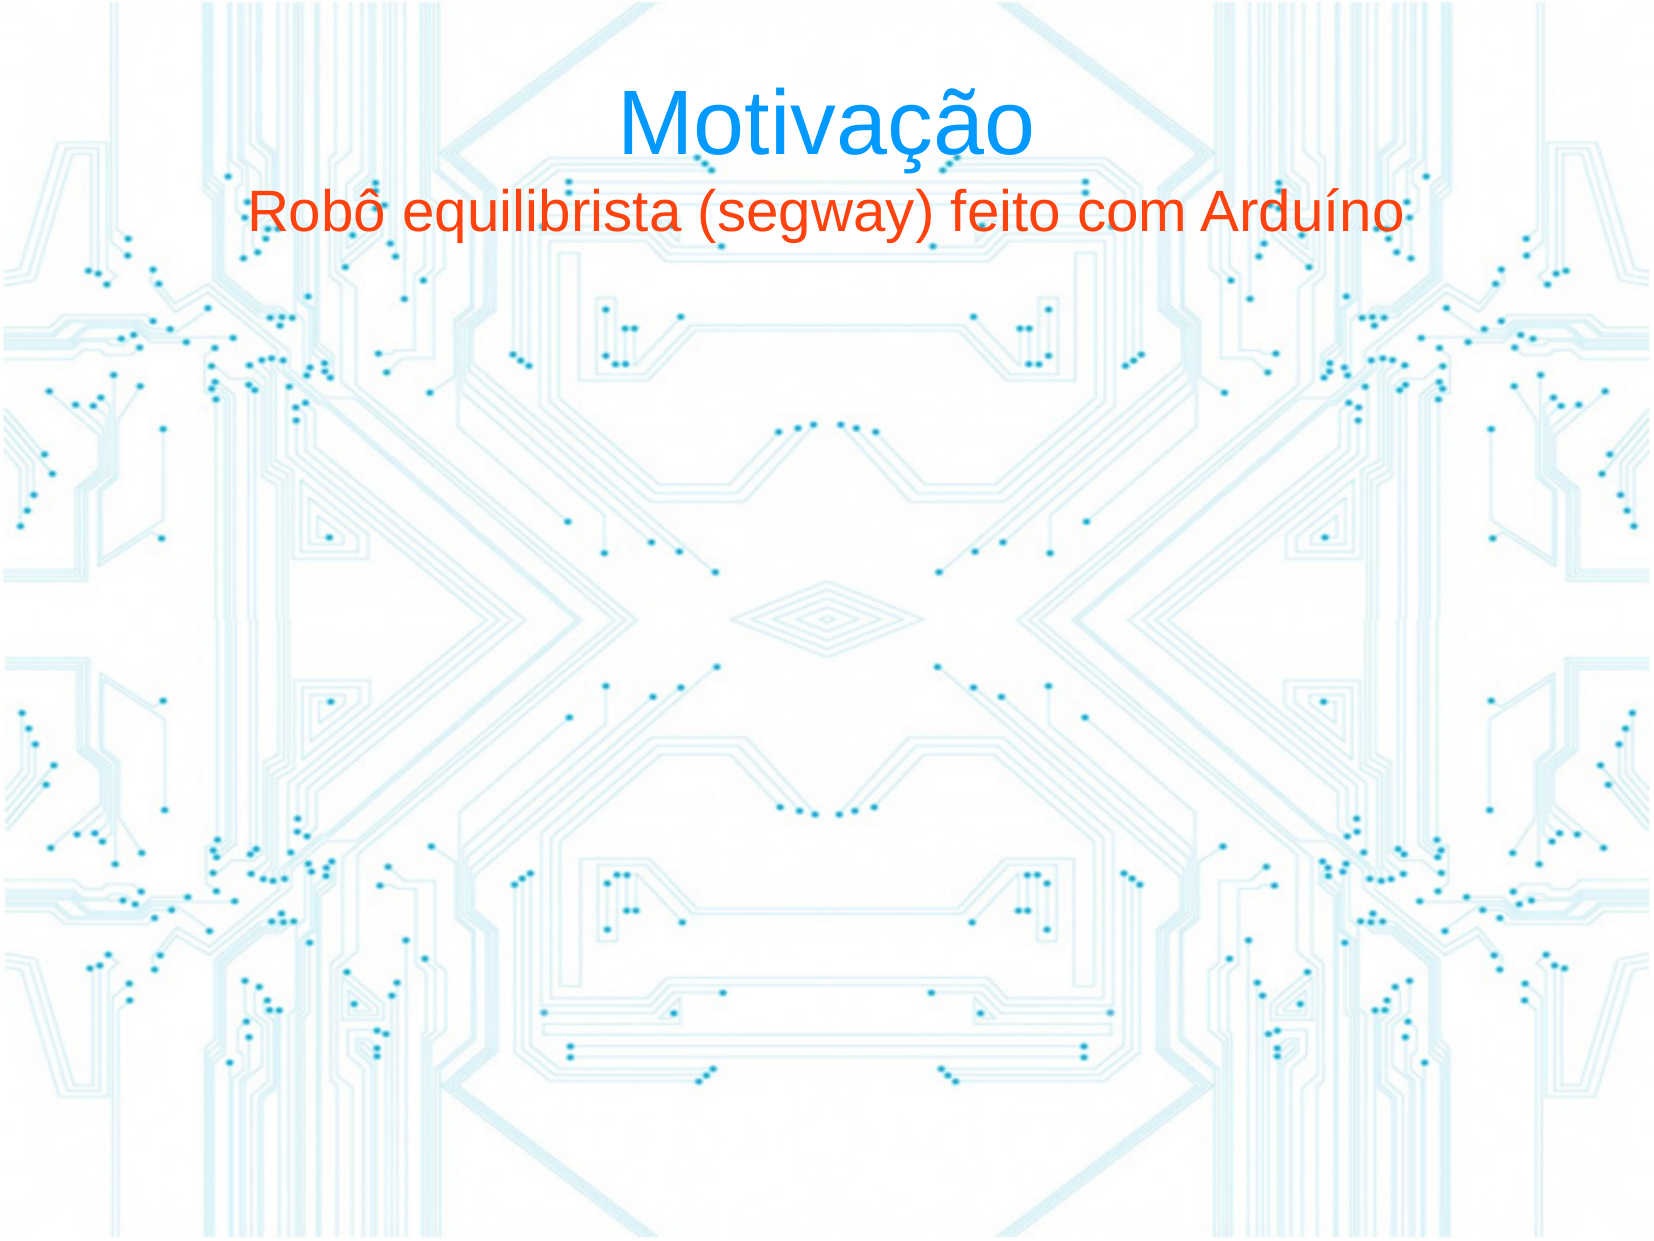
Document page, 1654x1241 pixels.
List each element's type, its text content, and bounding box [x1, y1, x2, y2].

title Motivação Robô equilibrista (segway) feito com Arduíno [82, 49, 1571, 257]
picture [271, 331, 1382, 1040]
